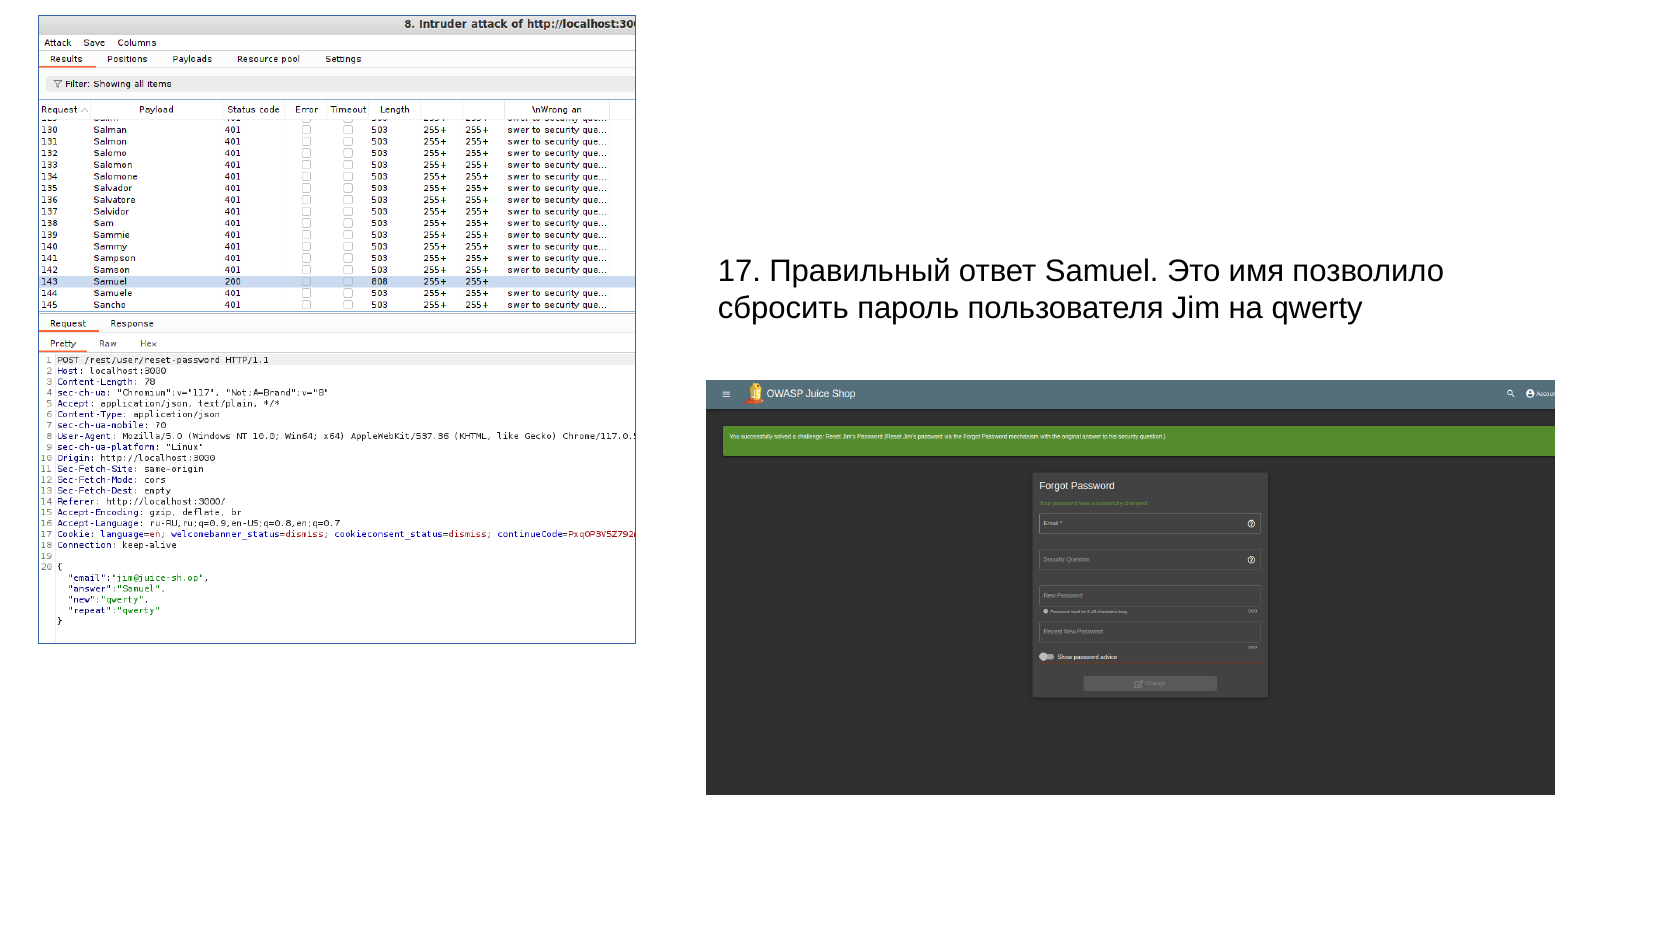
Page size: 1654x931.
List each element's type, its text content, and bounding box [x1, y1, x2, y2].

picture [706, 380, 1555, 795]
picture [38, 15, 636, 644]
text_box 17. Правильный ответ Samuel. Это имя позволило сбросить пароль пользователя Jim на qwerty [703, 243, 1544, 351]
